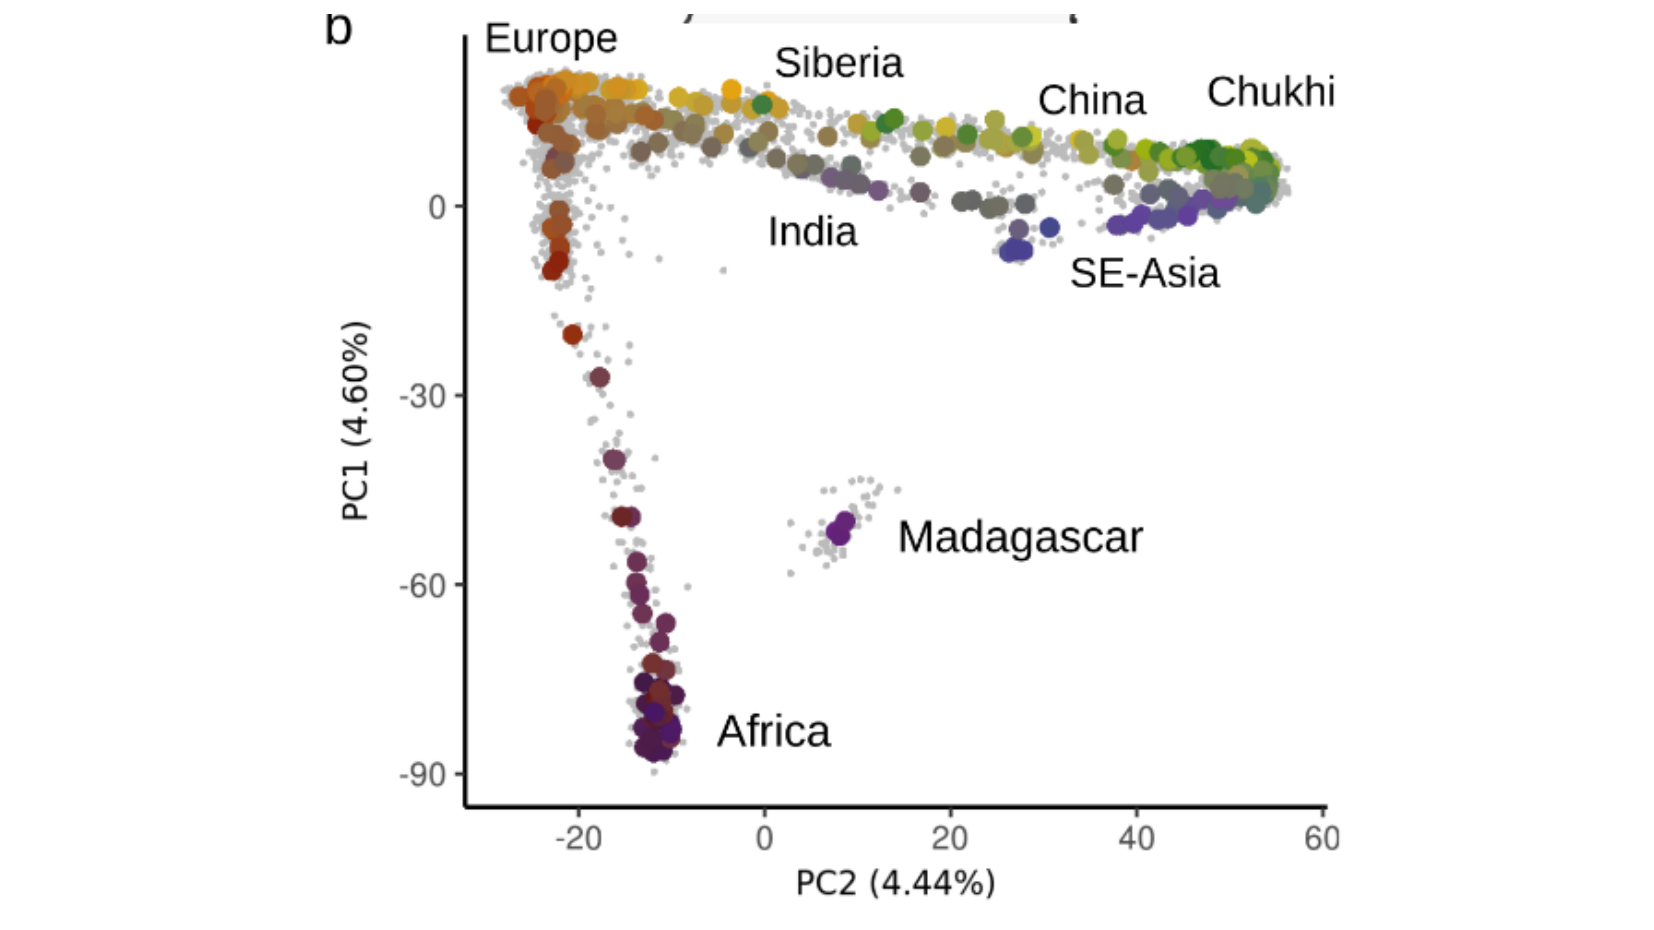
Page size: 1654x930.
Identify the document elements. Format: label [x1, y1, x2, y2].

picture [314, 14, 1365, 928]
